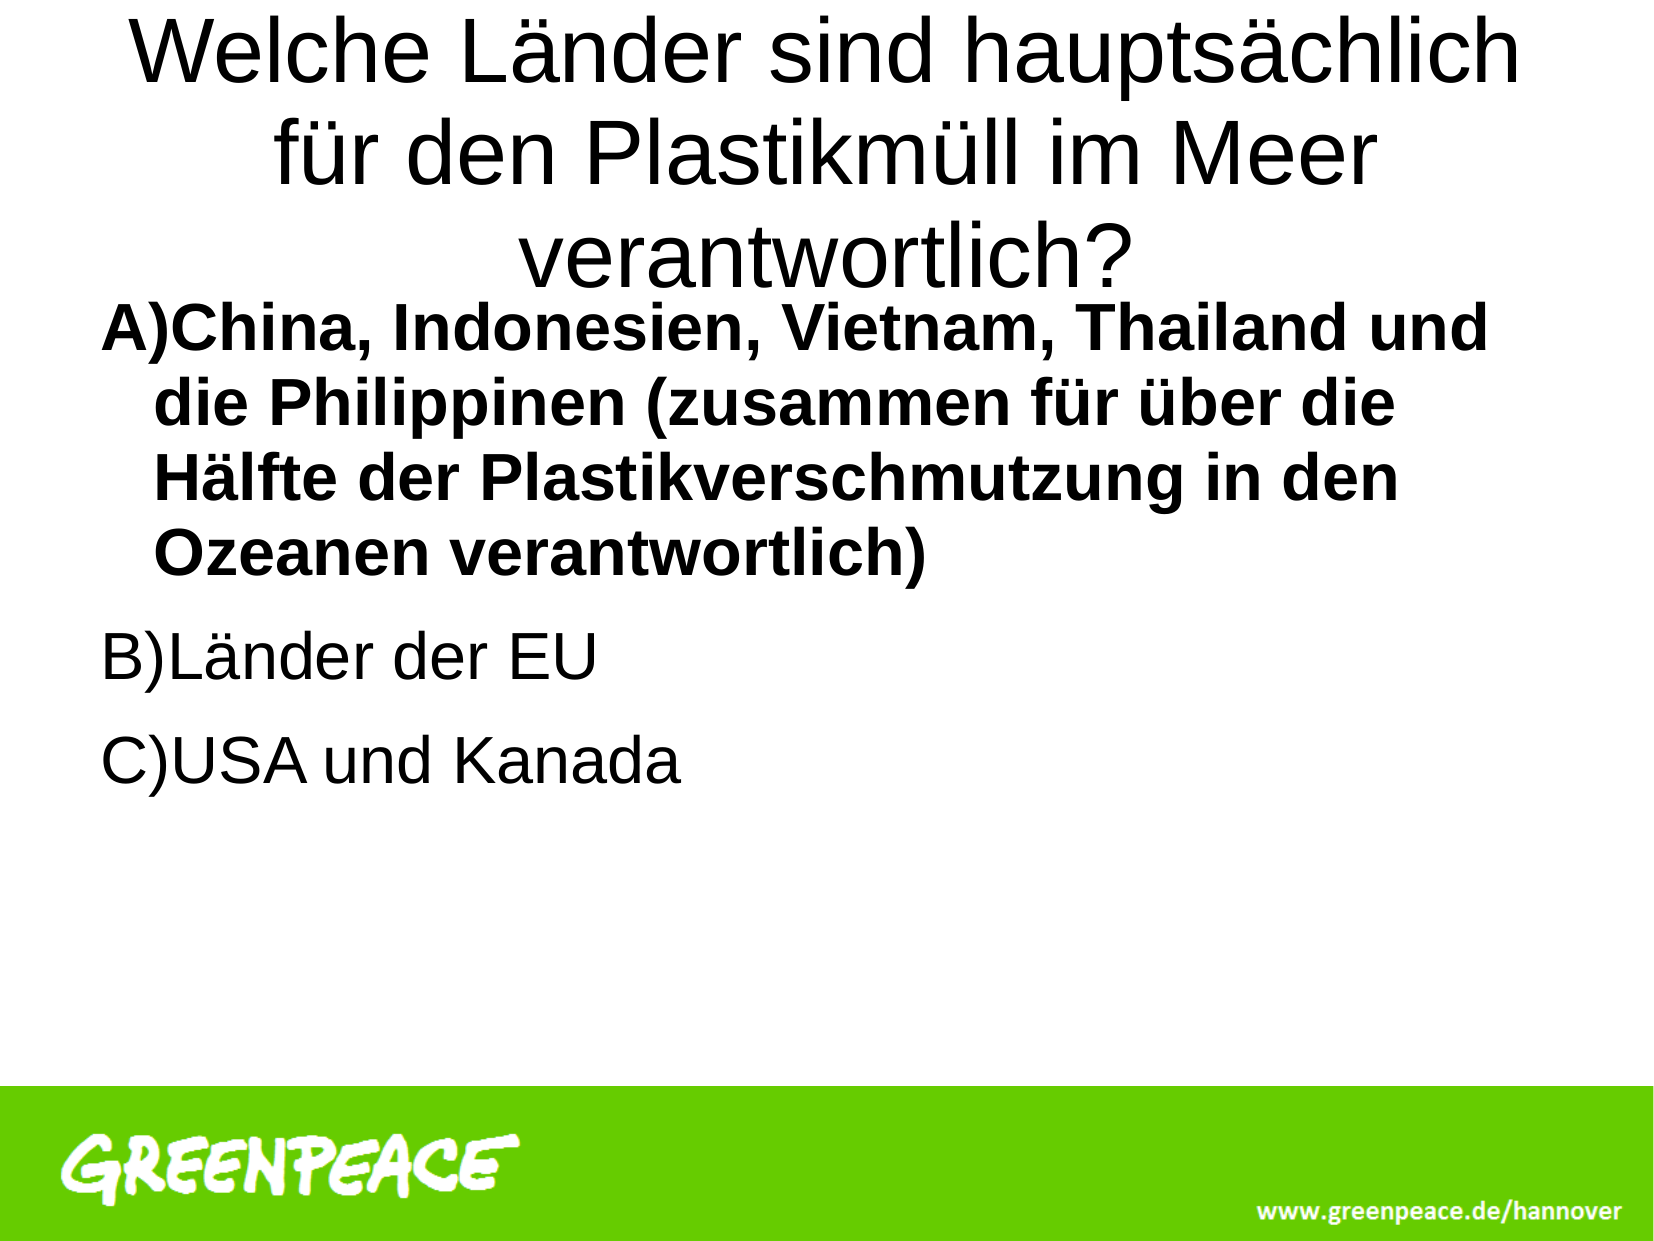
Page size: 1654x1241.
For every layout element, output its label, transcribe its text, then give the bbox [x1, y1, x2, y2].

title Welche Länder sind hauptsächlich für den Plastikmüll im Meer verantwortlich? [82, 0, 1571, 290]
picture [0, 1086, 1654, 1241]
list China, Indonesien, Vietnam, Thailand und die Philippinen (zusammen für über die Hälfte der Plastikverschmutzung in den Ozeanen verantwortlich) Länder der EU USA und Kanada [82, 290, 1571, 1010]
